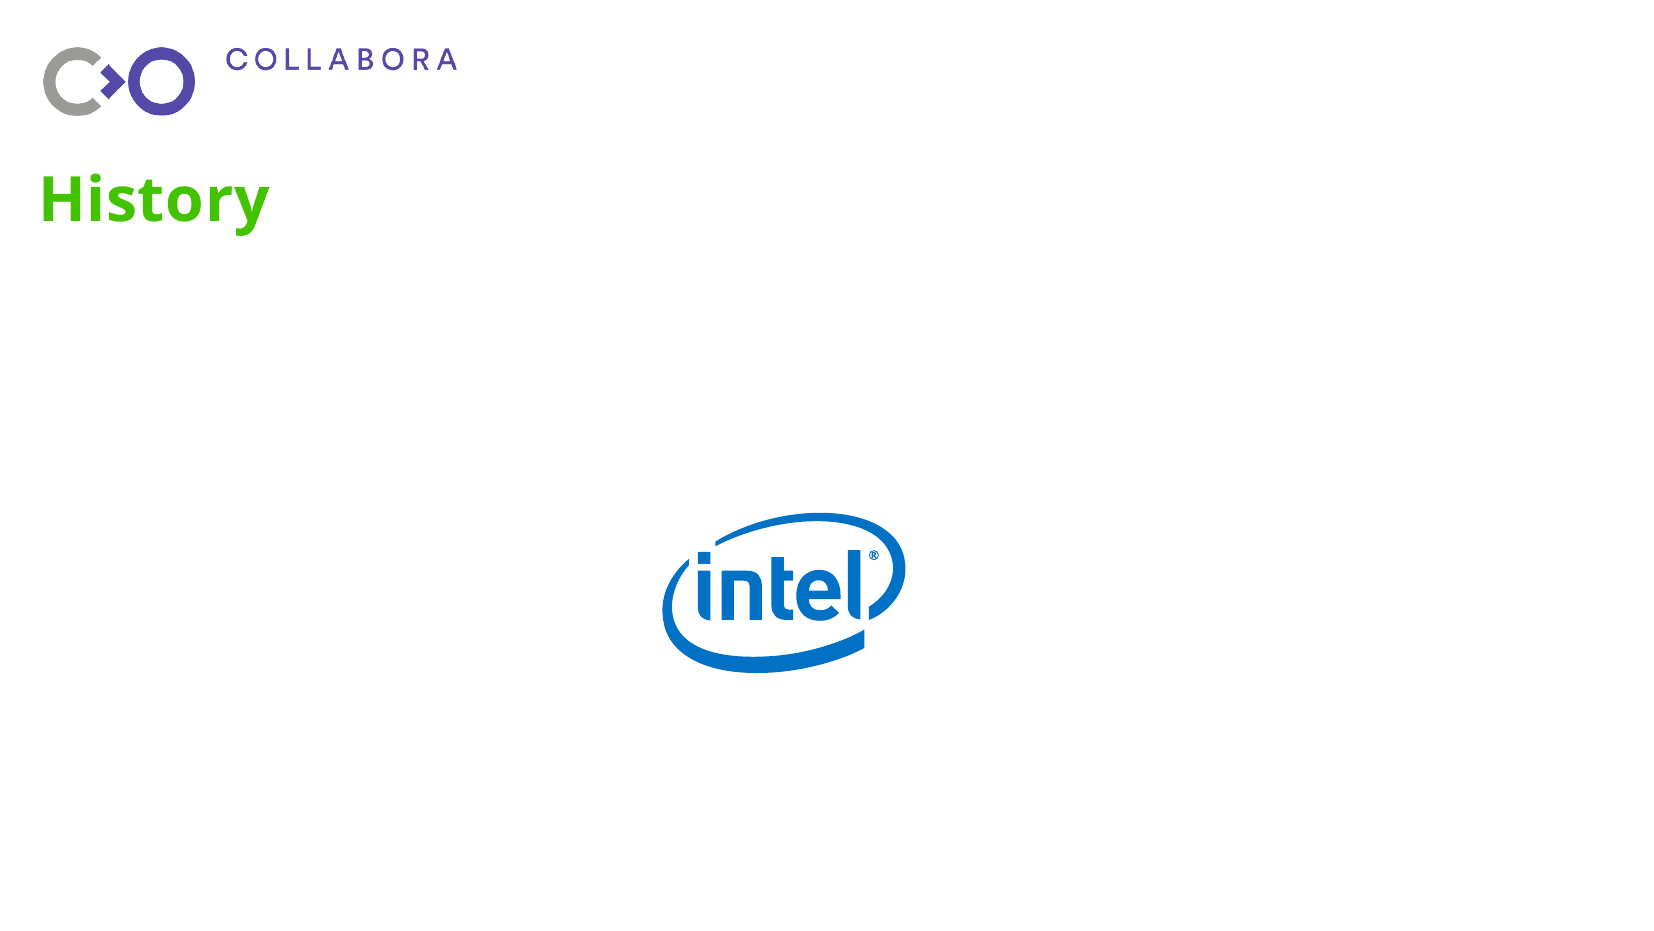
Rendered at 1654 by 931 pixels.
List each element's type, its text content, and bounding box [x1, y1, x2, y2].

picture [661, 511, 907, 675]
title History [38, 159, 1614, 216]
picture [43, 47, 457, 116]
